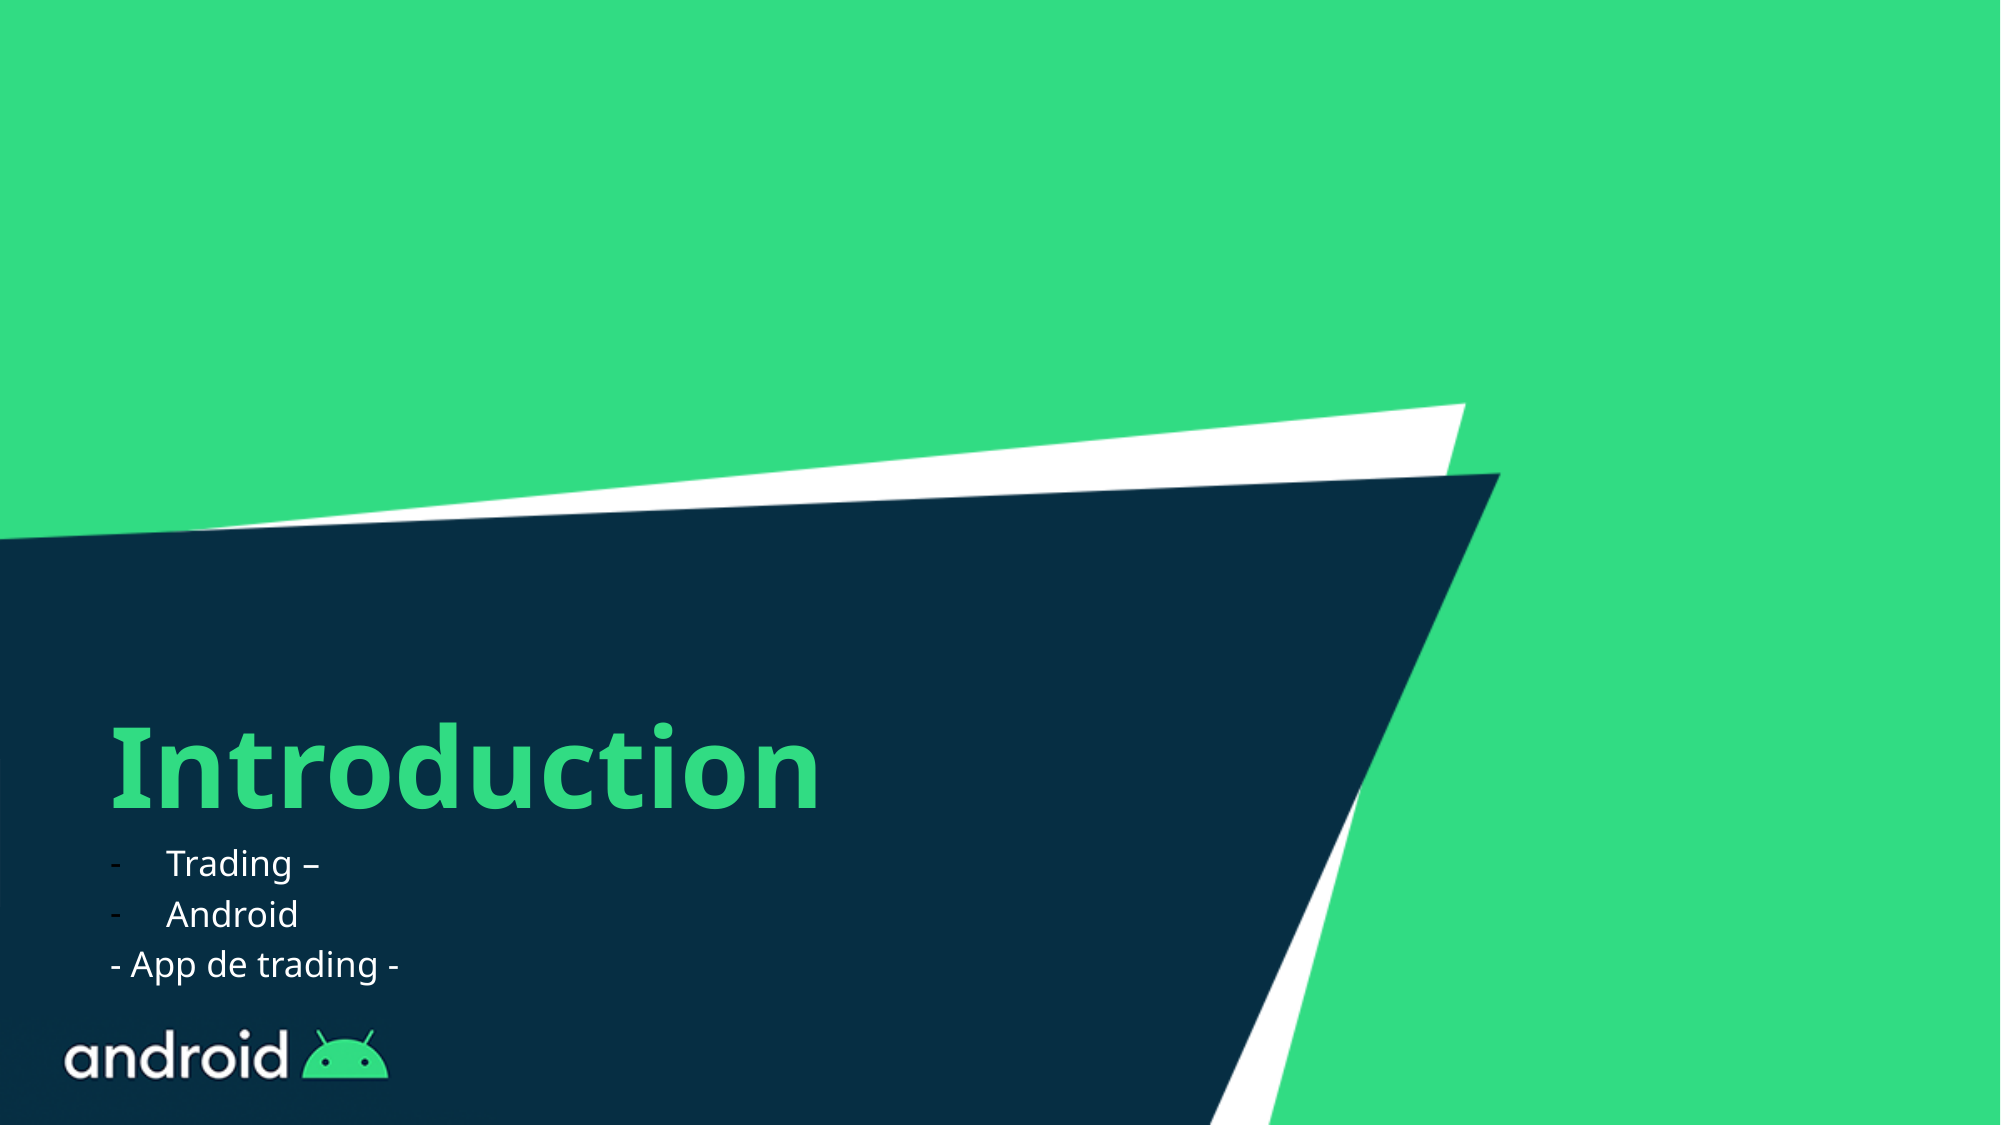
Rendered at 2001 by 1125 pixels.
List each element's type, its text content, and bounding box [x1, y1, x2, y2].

list Trading – Android - App de trading - [125, 850, 1252, 1005]
title Introduction [94, 539, 1221, 841]
